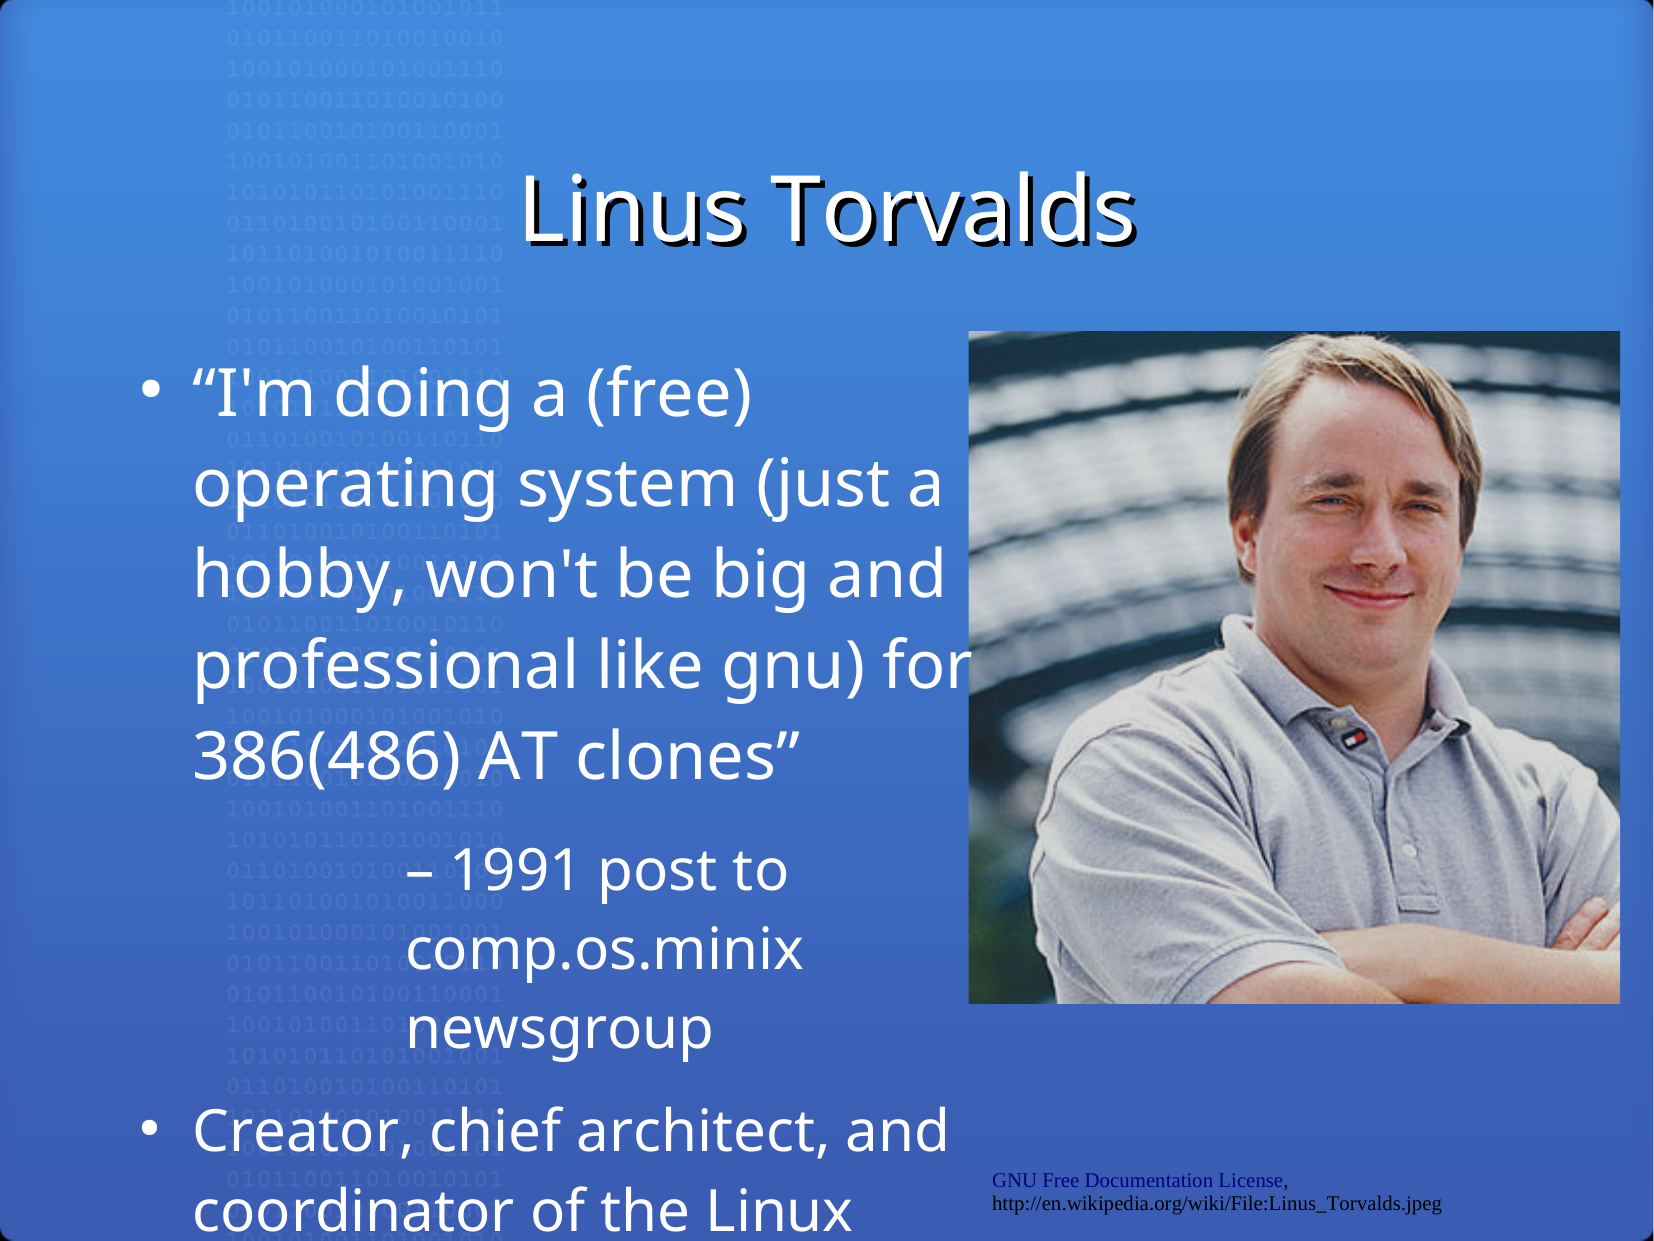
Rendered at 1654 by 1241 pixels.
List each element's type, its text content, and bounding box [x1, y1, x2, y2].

list “I'm doing a (free) operating system (just a hobby, won't be big and professional like gnu) for 386(486) AT clones” – 1991 post to comp.os.minix newsgroup Creator, chief architect, and coordinator of the Linux kernel [121, 344, 1016, 1127]
picture [0, 0, 1654, 1241]
title Linus Torvalds [121, 102, 1534, 310]
text_box GNU Free Documentation License, http://en.wikipedia.org/wiki/File:Linus_Torvalds.jpeg [992, 1169, 1595, 1216]
